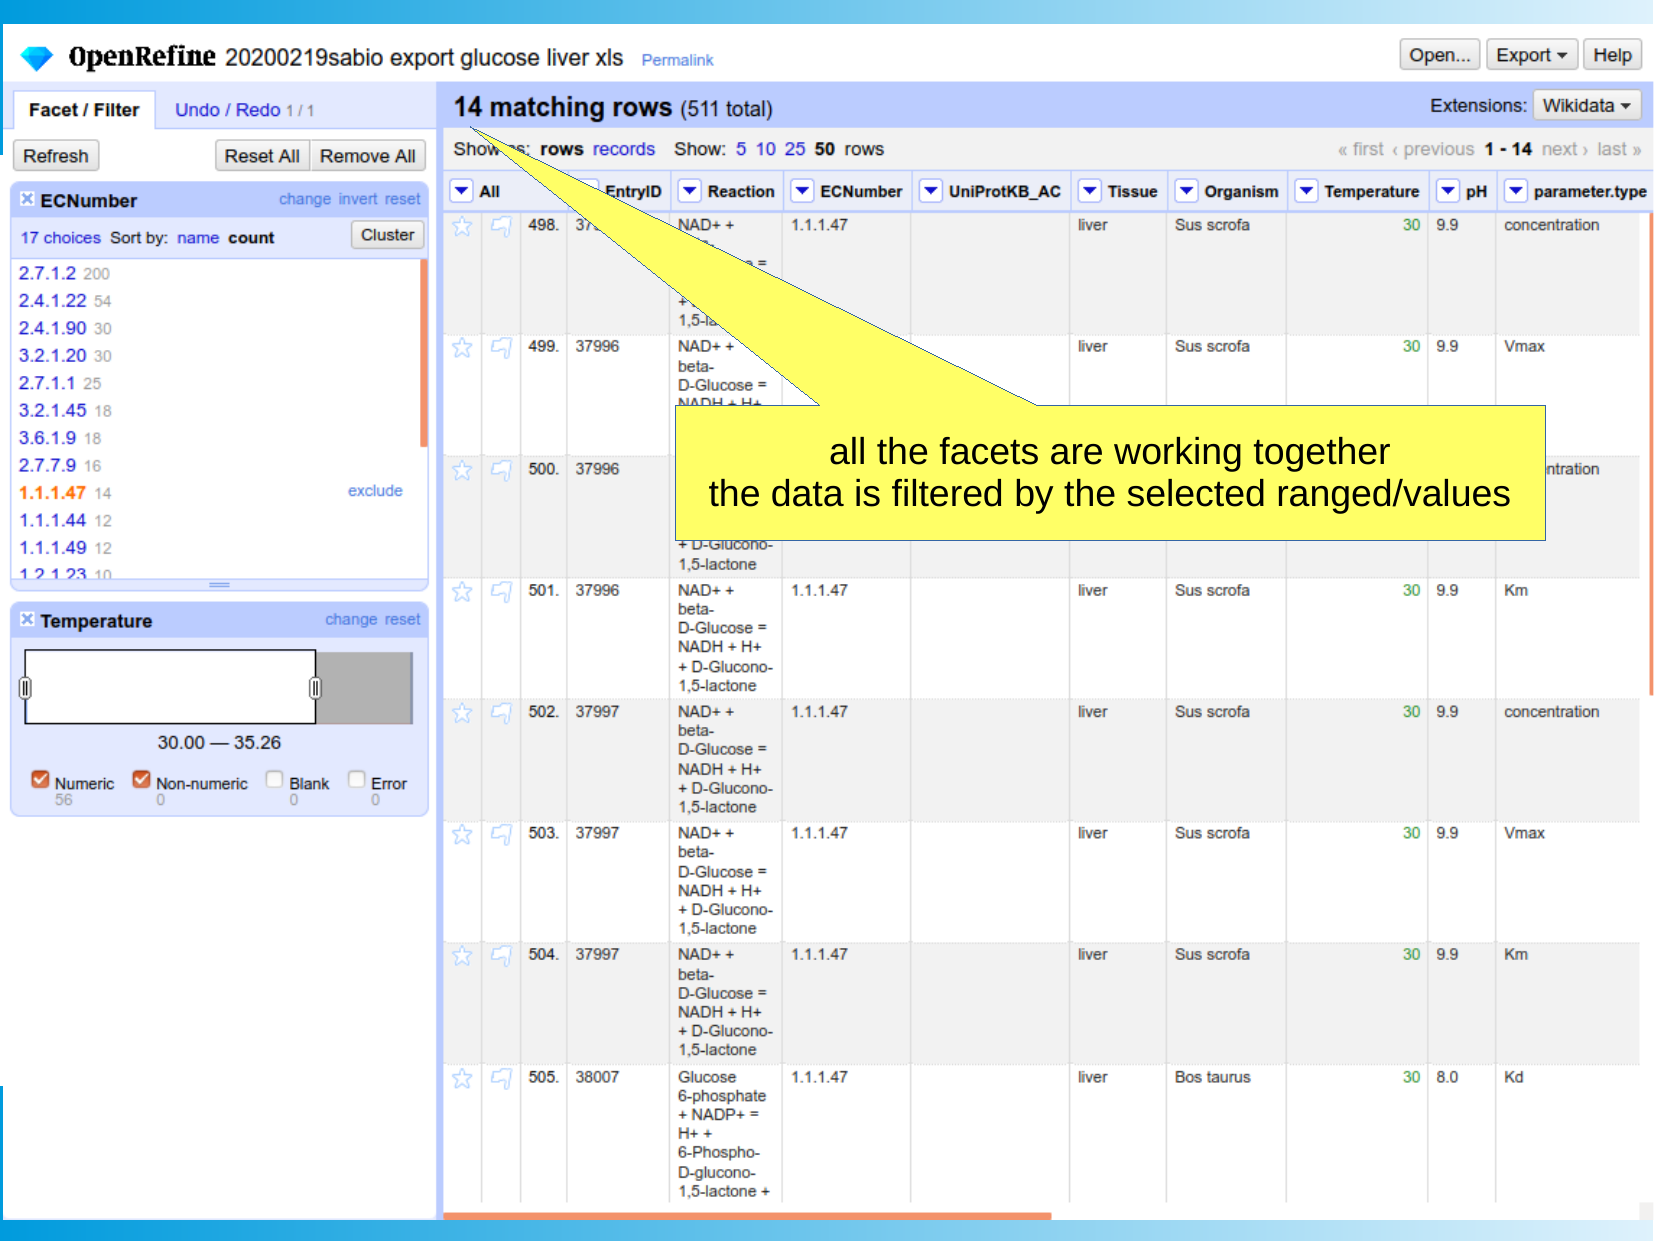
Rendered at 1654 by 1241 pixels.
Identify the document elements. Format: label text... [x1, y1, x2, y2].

text_box all the facets are working together the data is filtered by the selected ranged/values [470, 126, 1546, 541]
picture [3, 0, 1654, 1241]
